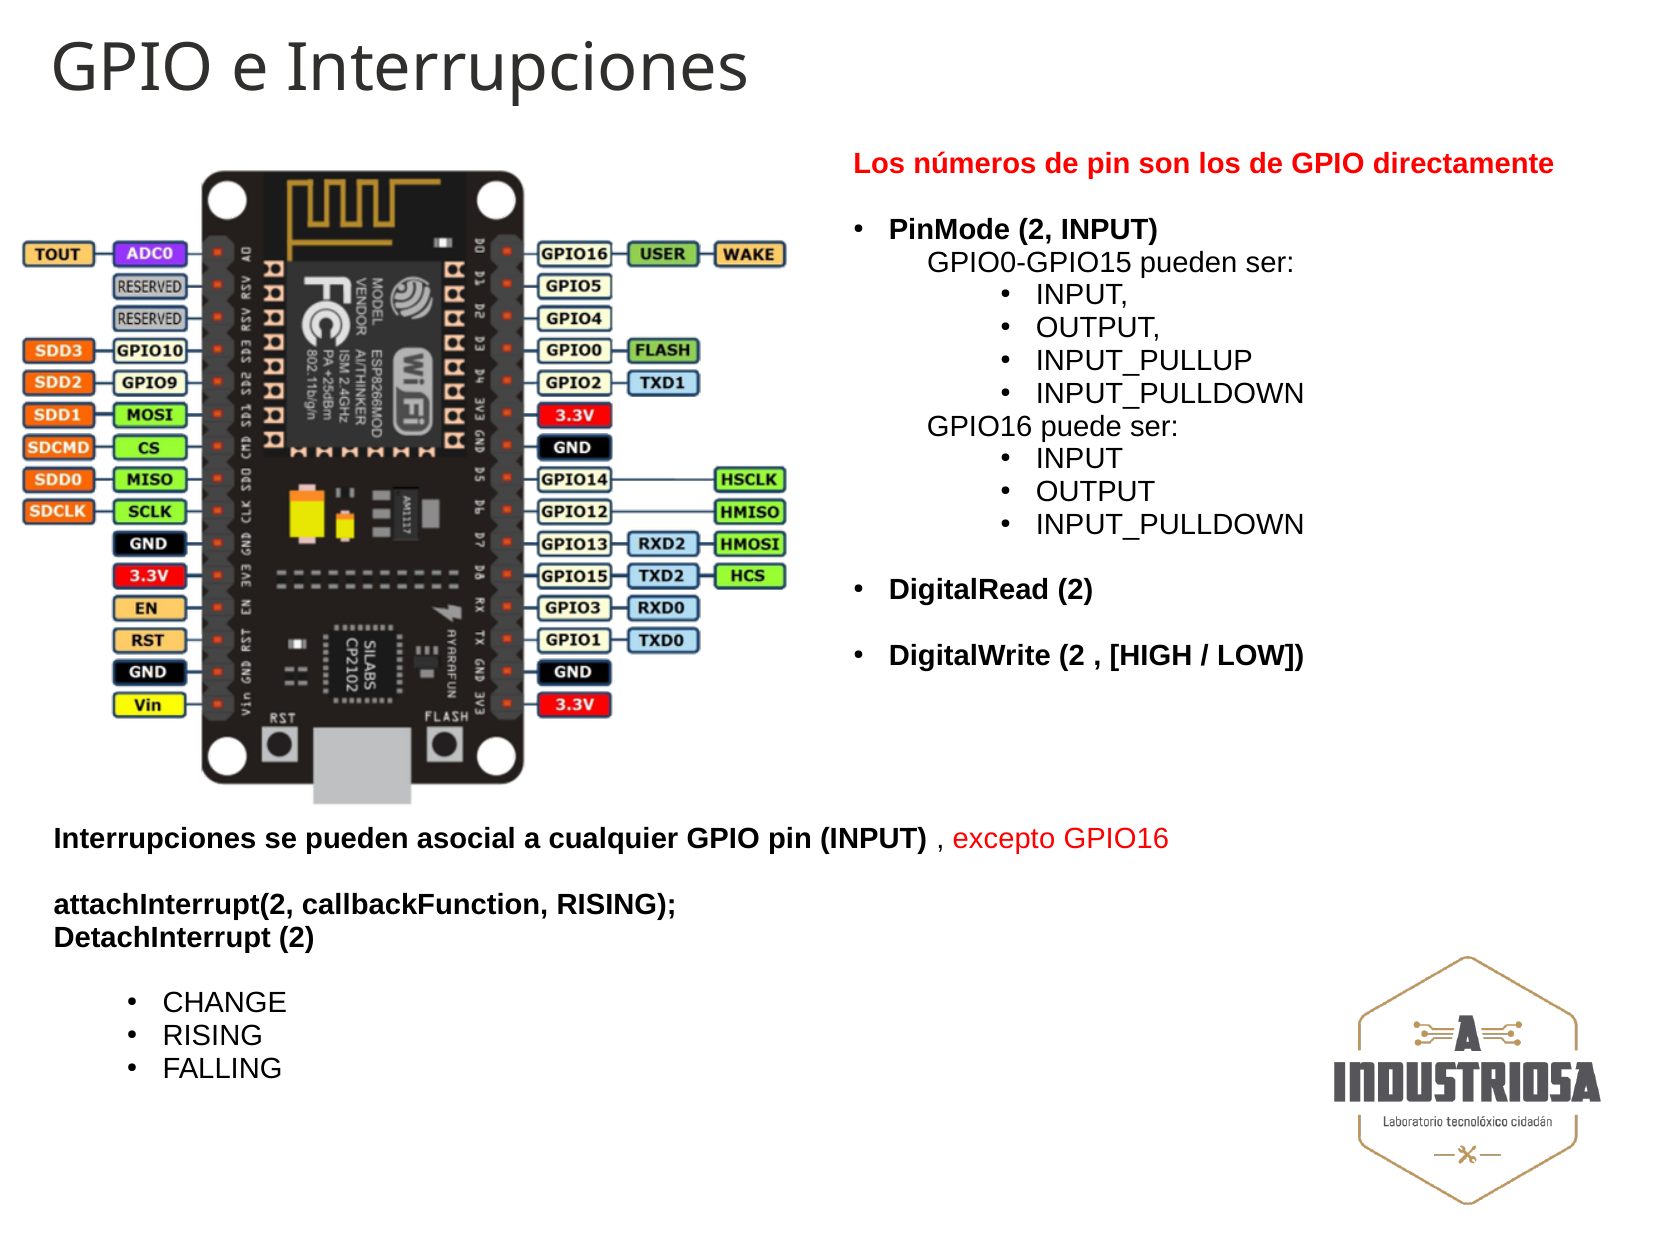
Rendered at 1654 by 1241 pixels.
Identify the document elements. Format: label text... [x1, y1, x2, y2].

picture [20, 159, 792, 810]
text_box Los números de pin son los de GPIO directamente PinMode (2, INPUT) GPIO0-GPIO15 pueden ser: INPUT, OUTPUT, INPUT_PULLUP INPUT_PULLDOWN GPIO16 puede ser: INPUT OUTPUT INPUT_PULLDOWN DigitalRead (2) DigitalWrite (2 , [HIGH / LOW]) [838, 139, 1595, 814]
text_box GPIO e Interrupciones [35, 11, 1312, 130]
picture [1334, 956, 1601, 1205]
text_box Interrupciones se pueden asocial a cualquier GPIO pin (INPUT) , excepto GPIO16 attachInterrupt(2, callbackFunction, RISING); DetachInterrupt (2) CHANGE RISING FALLING [38, 814, 1642, 1125]
